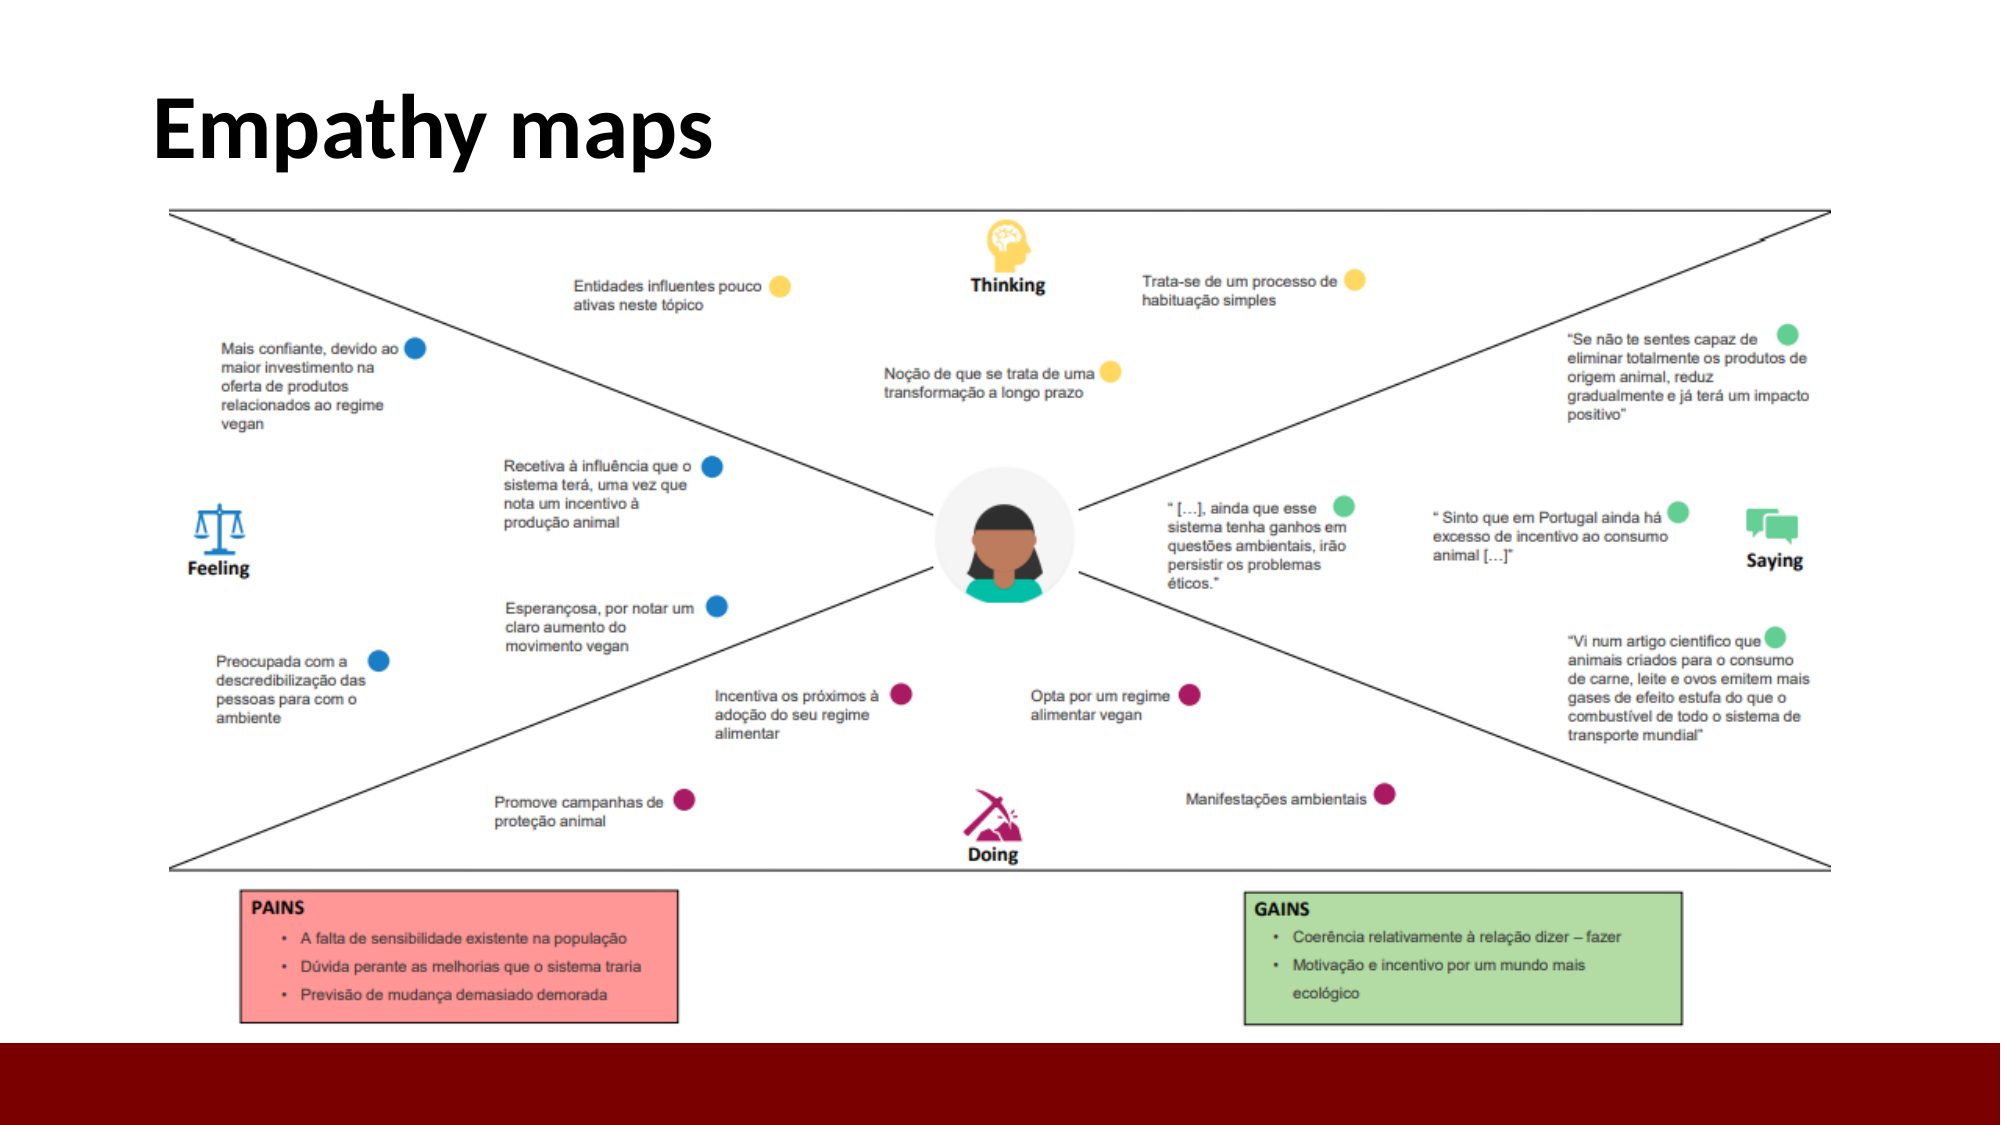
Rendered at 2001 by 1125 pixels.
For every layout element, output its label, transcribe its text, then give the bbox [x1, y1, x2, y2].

text_box [0, 1043, 2000, 1125]
title Empathy maps [137, 20, 1863, 238]
picture [169, 238, 1831, 1043]
